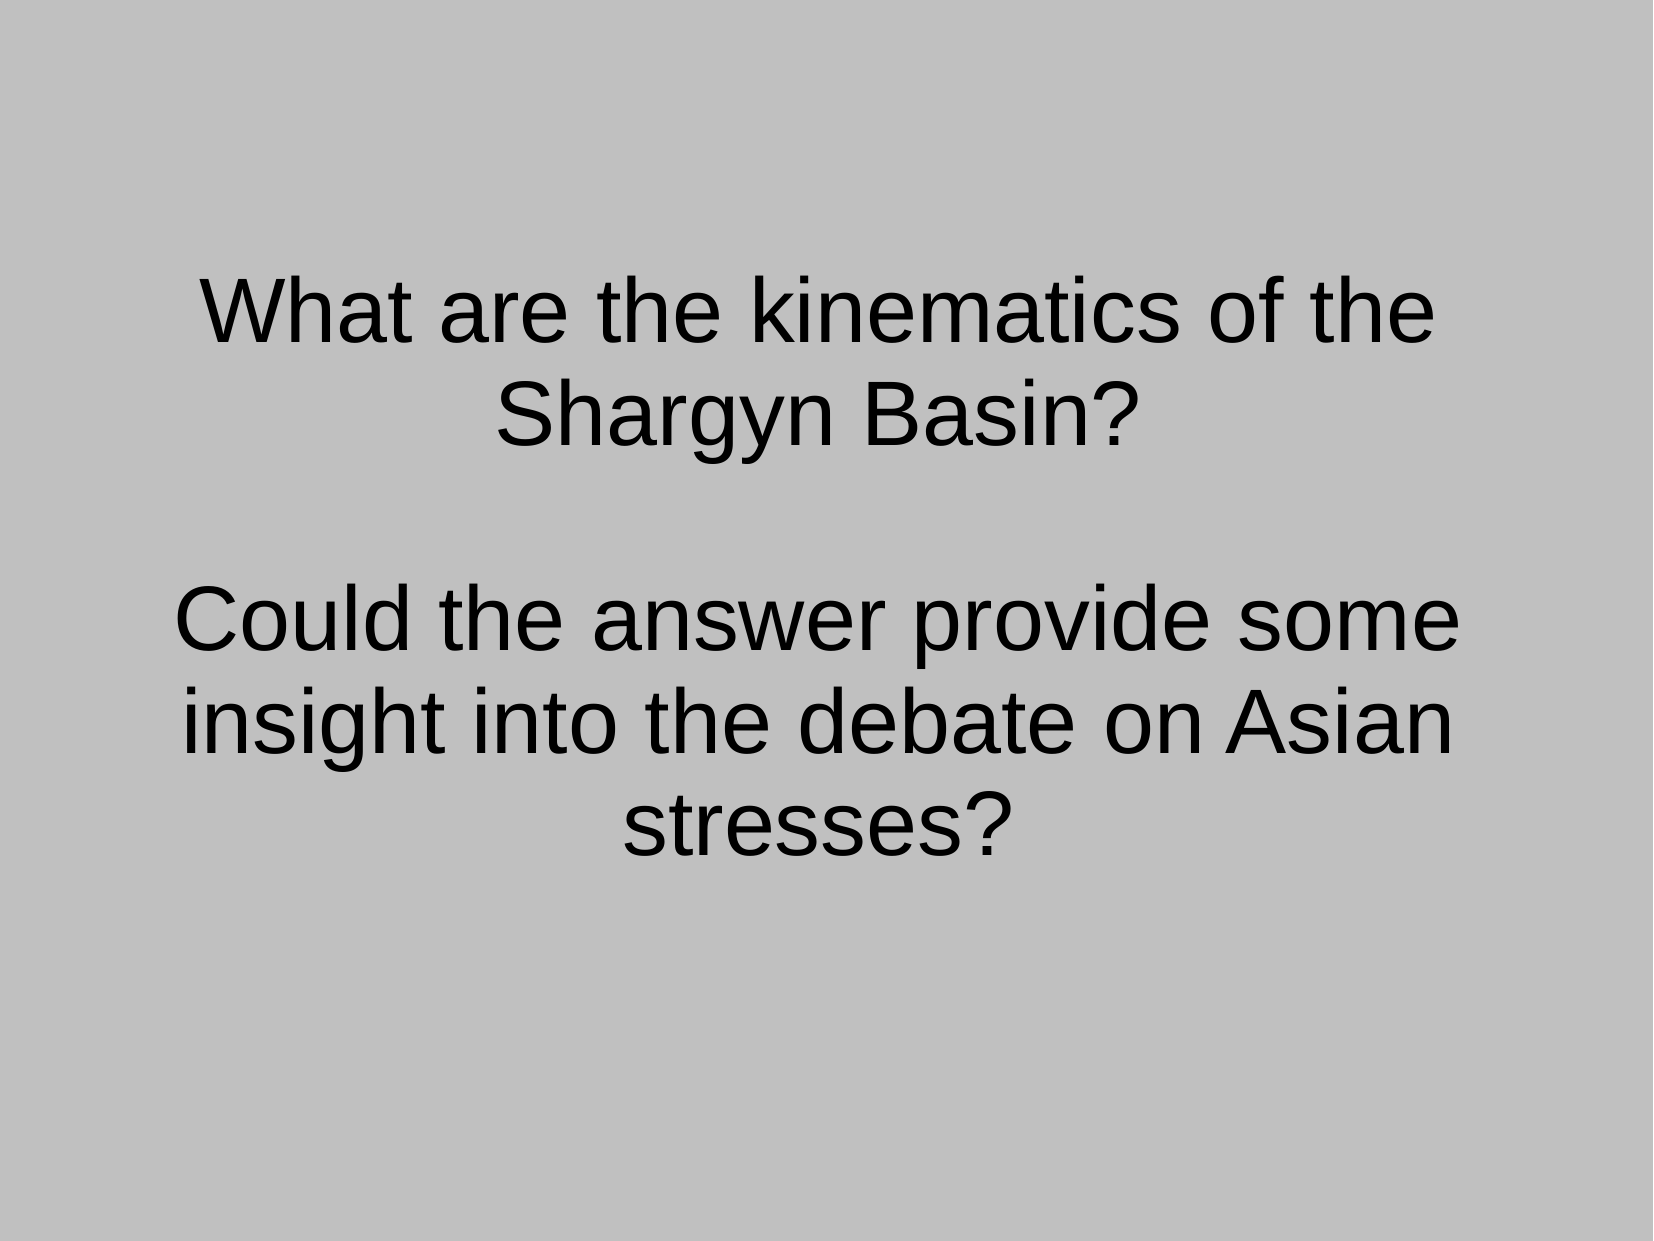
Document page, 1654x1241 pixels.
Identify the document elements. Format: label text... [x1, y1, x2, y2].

title What are the kinematics of the Shargyn Basin? Could the answer provide some insight into the debate on Asian stresses? [75, 259, 1563, 876]
